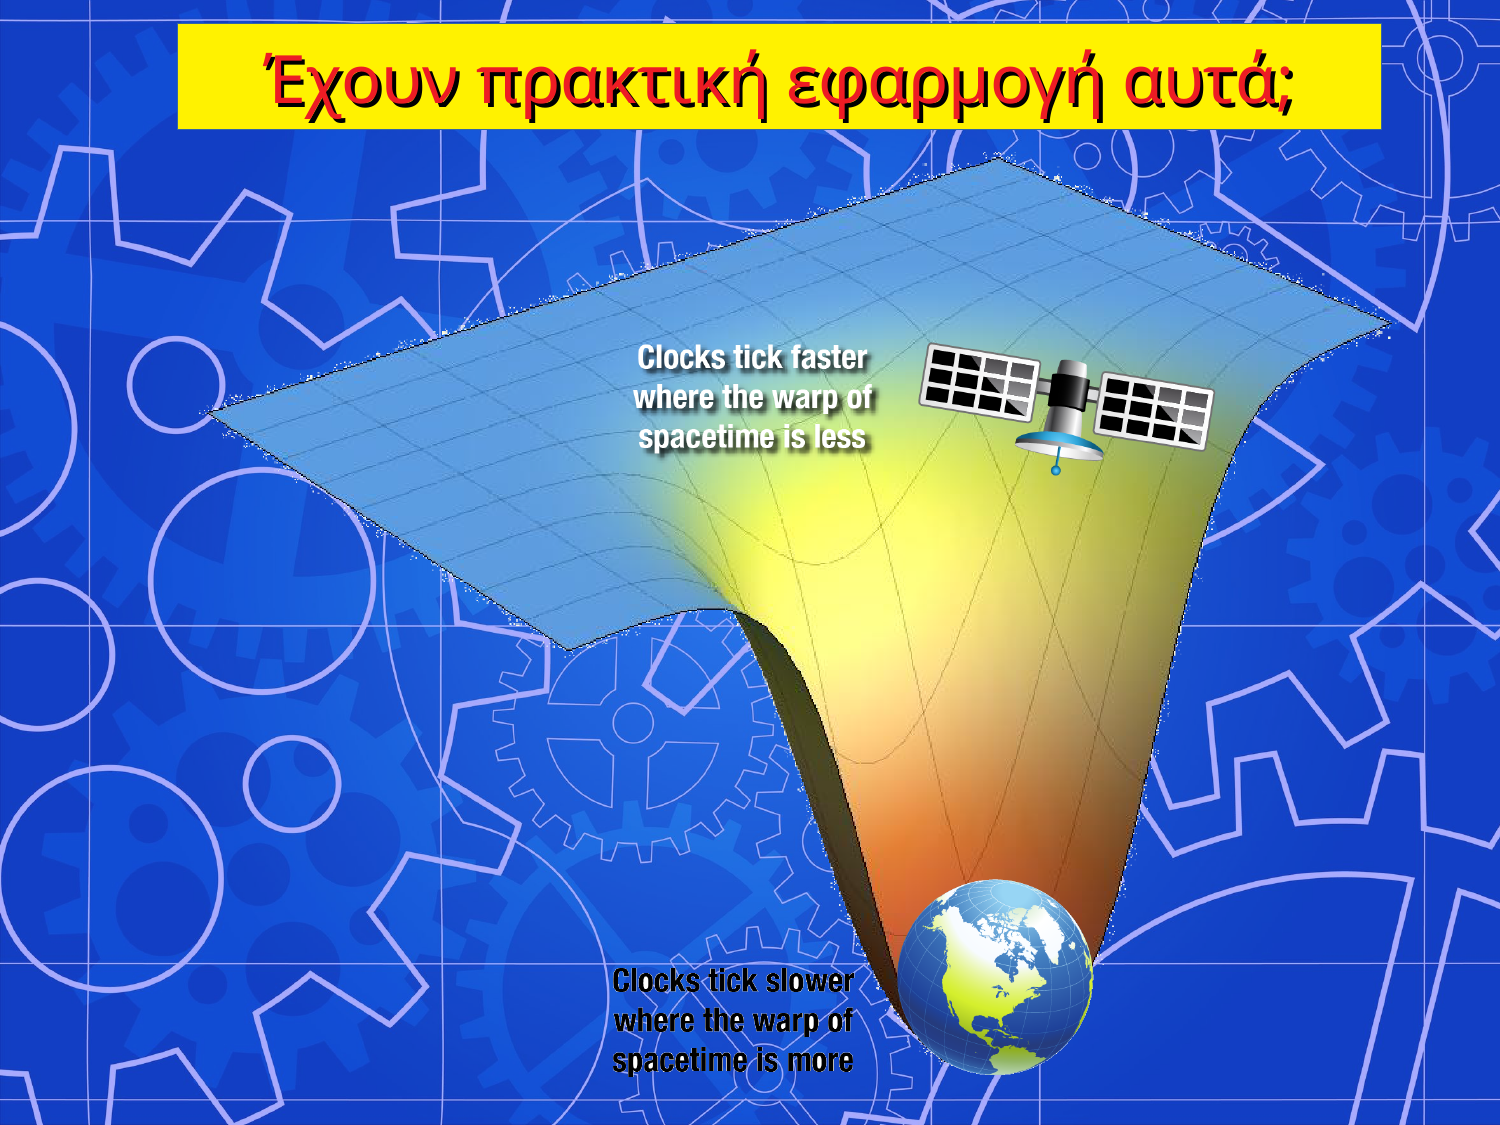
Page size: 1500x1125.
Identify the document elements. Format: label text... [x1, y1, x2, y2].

picture [177, 121, 1418, 1125]
text_box Έχουν πρακτική εφαρμογή αυτά; [177, 23, 1382, 121]
